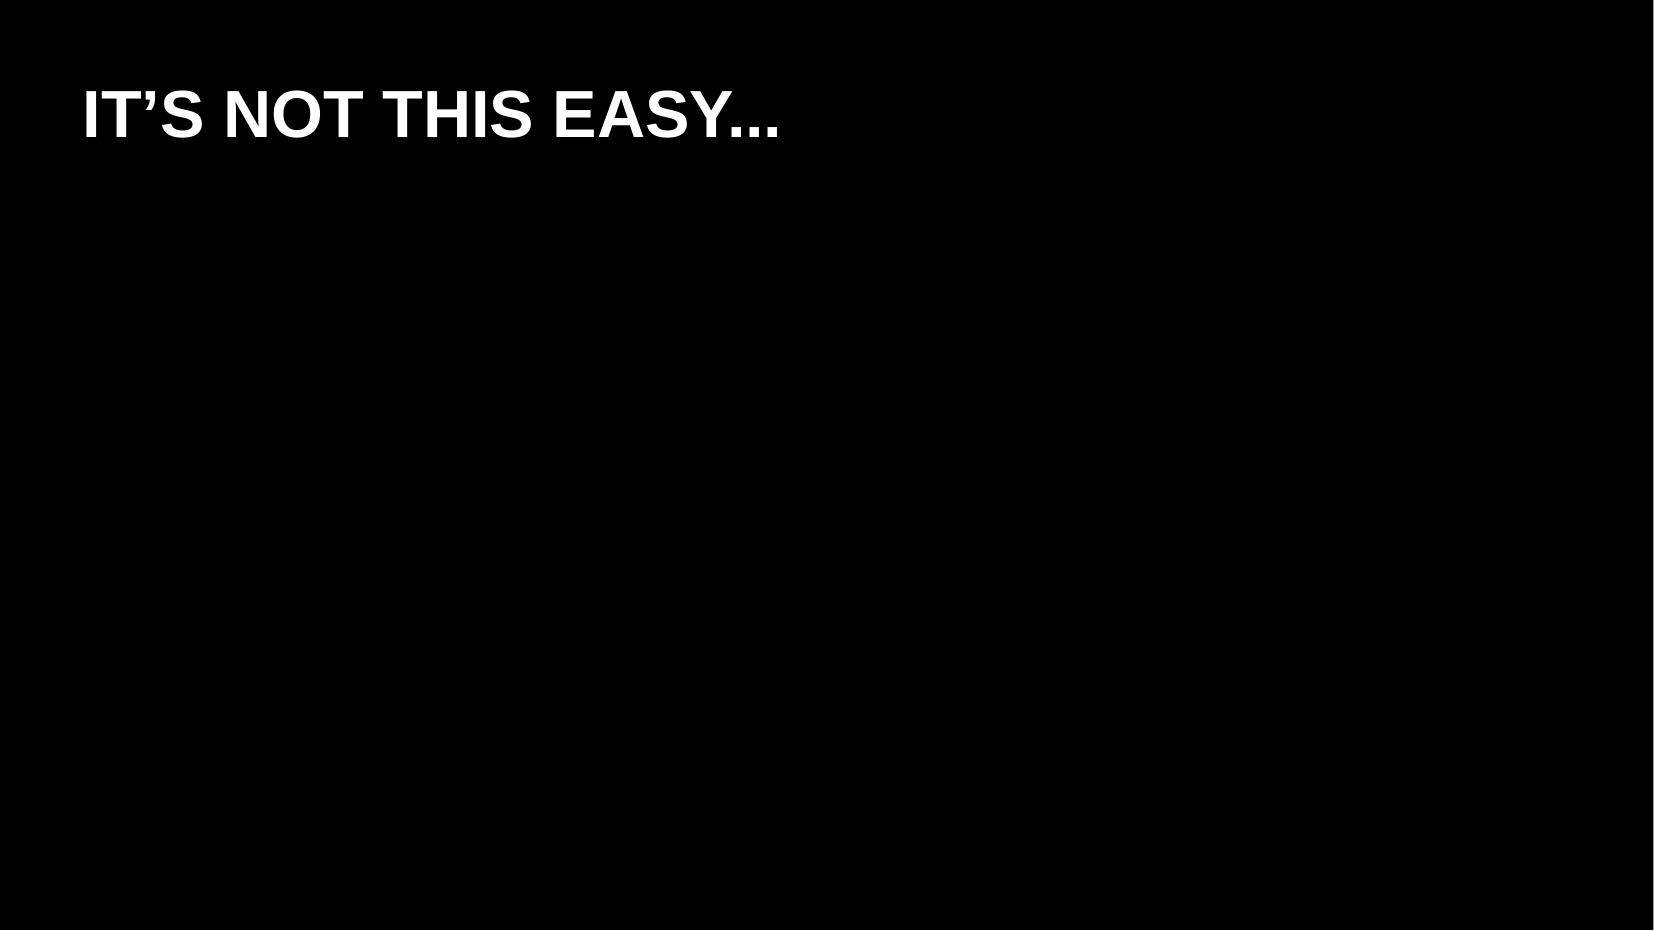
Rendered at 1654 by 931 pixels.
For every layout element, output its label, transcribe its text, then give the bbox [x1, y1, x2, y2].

title IT’S NOT THIS EASY... [82, 37, 1571, 193]
